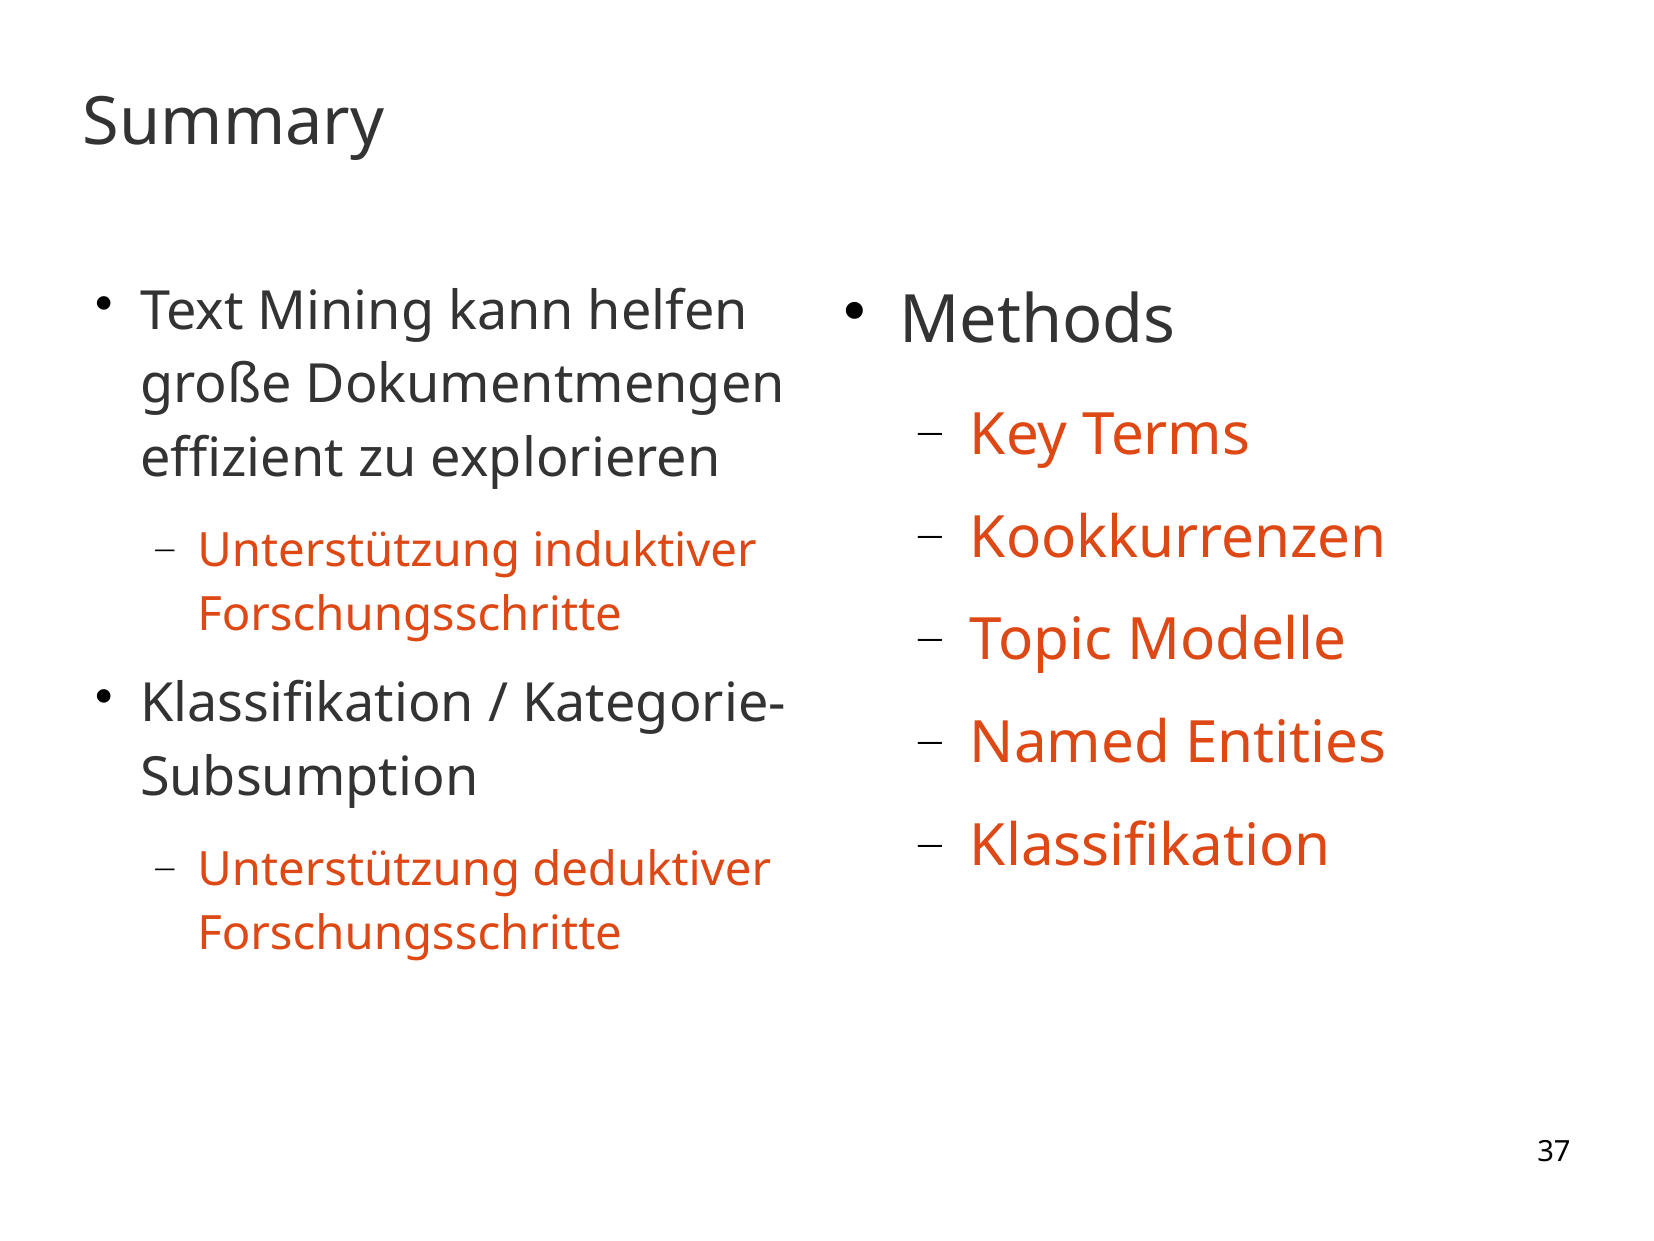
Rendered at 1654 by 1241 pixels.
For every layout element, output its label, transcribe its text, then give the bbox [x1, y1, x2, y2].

list Text Mining kann helfen große Dokumentmengen effizient zu explorieren Unterstützung induktiver Forschungsschritte Klassifikation / Kategorie-Subsumption Unterstützung deduktiver Forschungsschritte [82, 271, 793, 991]
list Methods Key Terms Kookkurrenzen Topic Modelle Named Entities Klassifikation [828, 271, 1539, 991]
title Summary [82, 49, 1347, 189]
